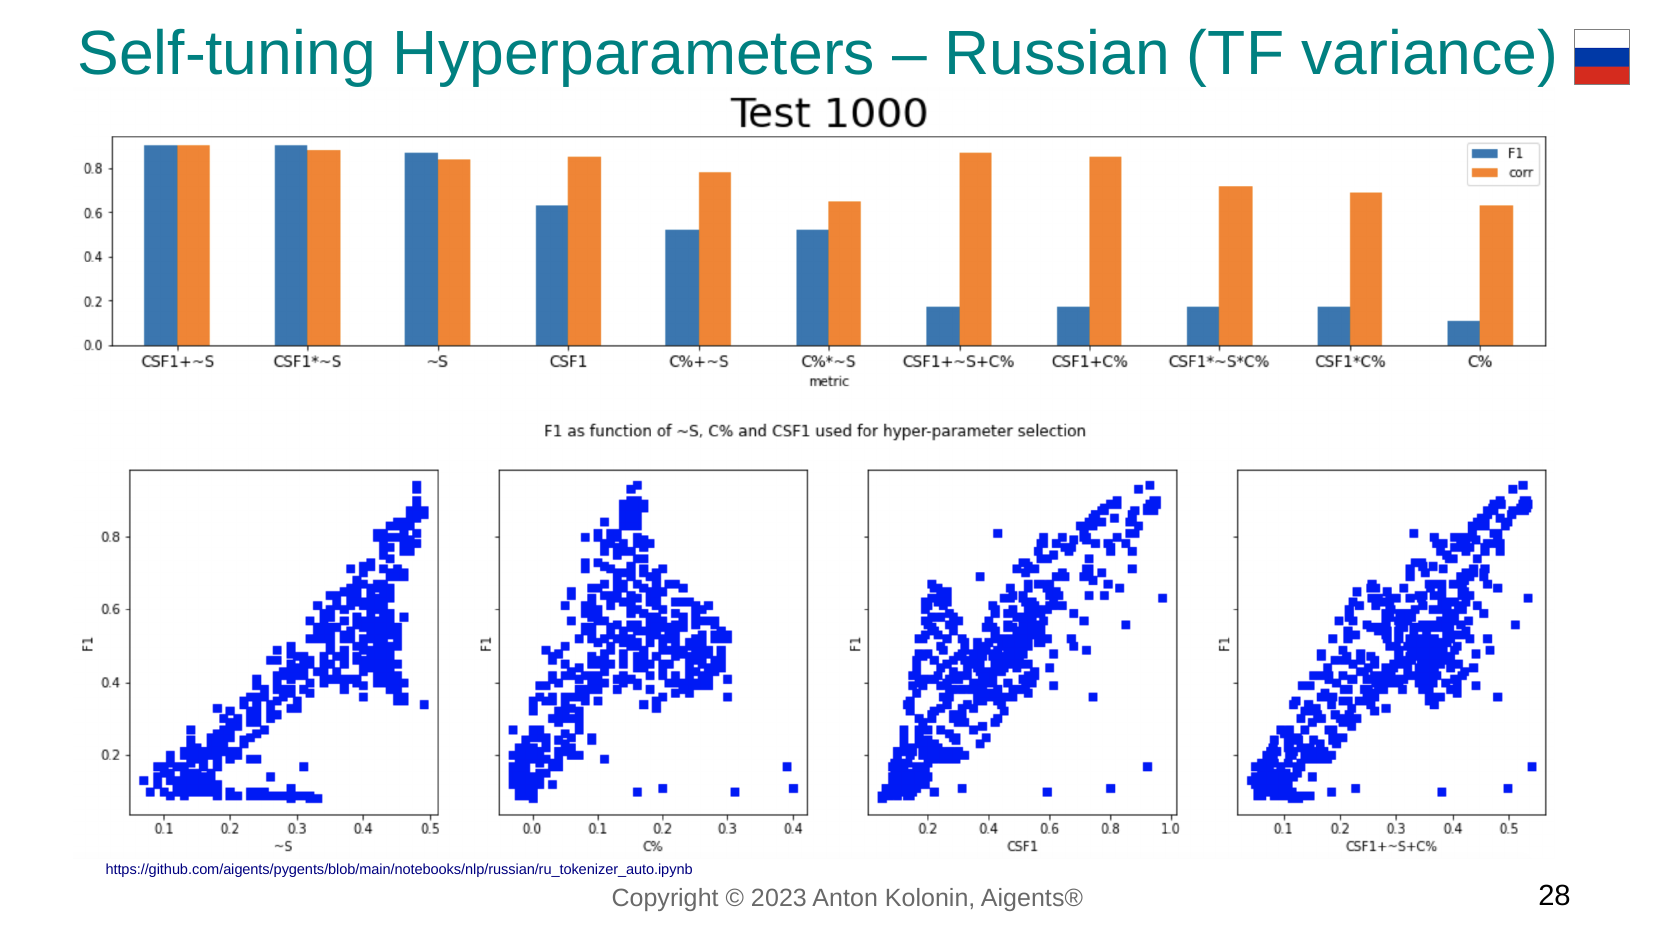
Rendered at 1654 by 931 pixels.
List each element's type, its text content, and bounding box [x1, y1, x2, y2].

picture [73, 87, 1555, 859]
picture [1575, 30, 1630, 85]
text_box Self-tuning Hyperparameters – Russian (TF variance) [0, 0, 1630, 106]
text_box https://github.com/aigents/pygents/blob/main/notebooks/nlp/russian/ru_tokenizer_auto.ipynb [90, 853, 708, 886]
